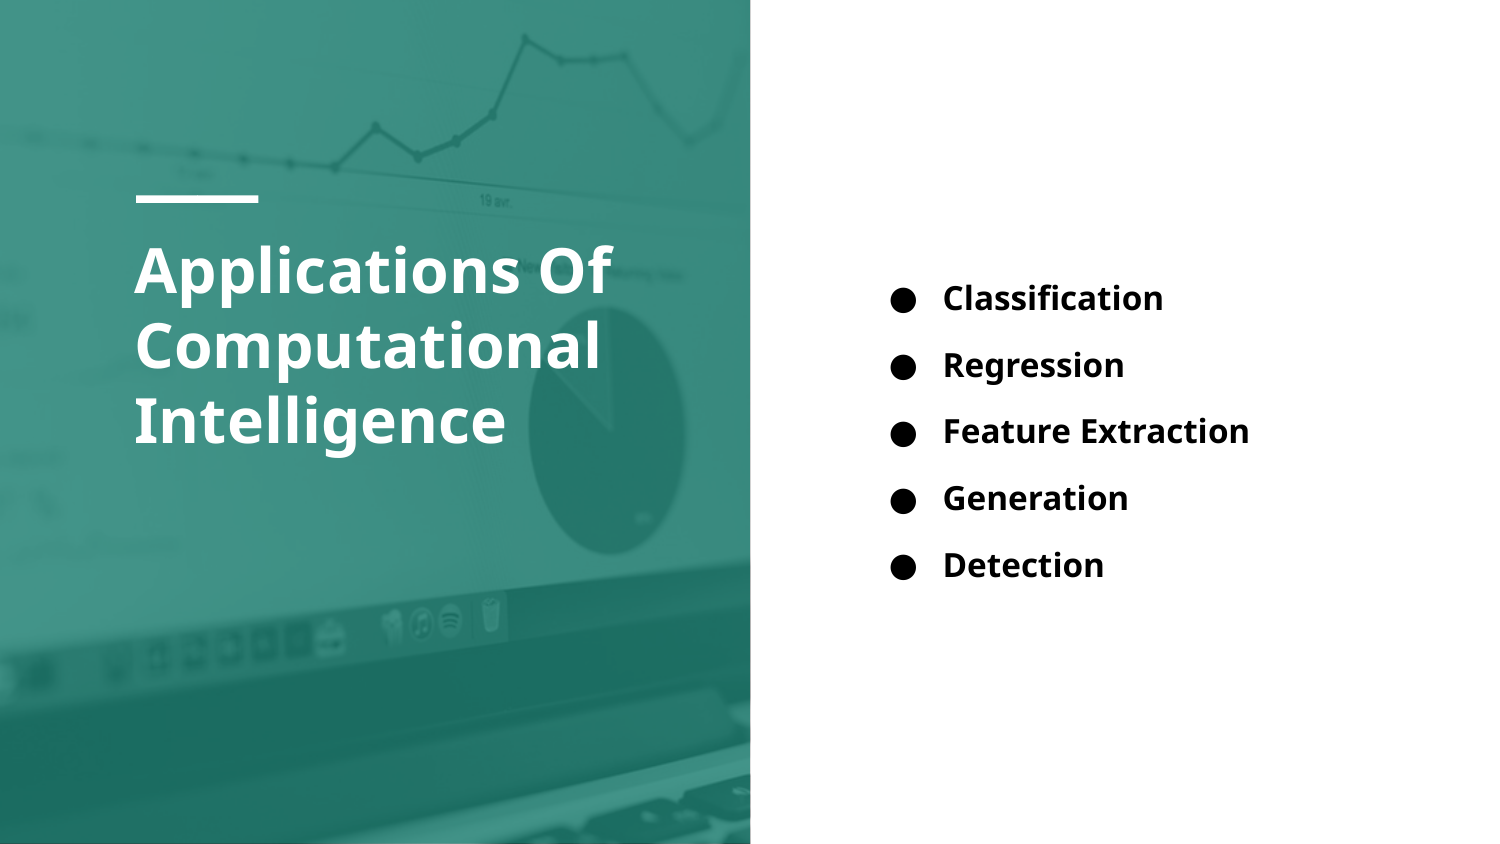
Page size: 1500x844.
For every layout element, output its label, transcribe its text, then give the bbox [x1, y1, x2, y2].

list Classification Regression Feature Extraction Generation Detection [852, 256, 1407, 588]
title Applications Of Computational Intelligence [119, 216, 662, 494]
